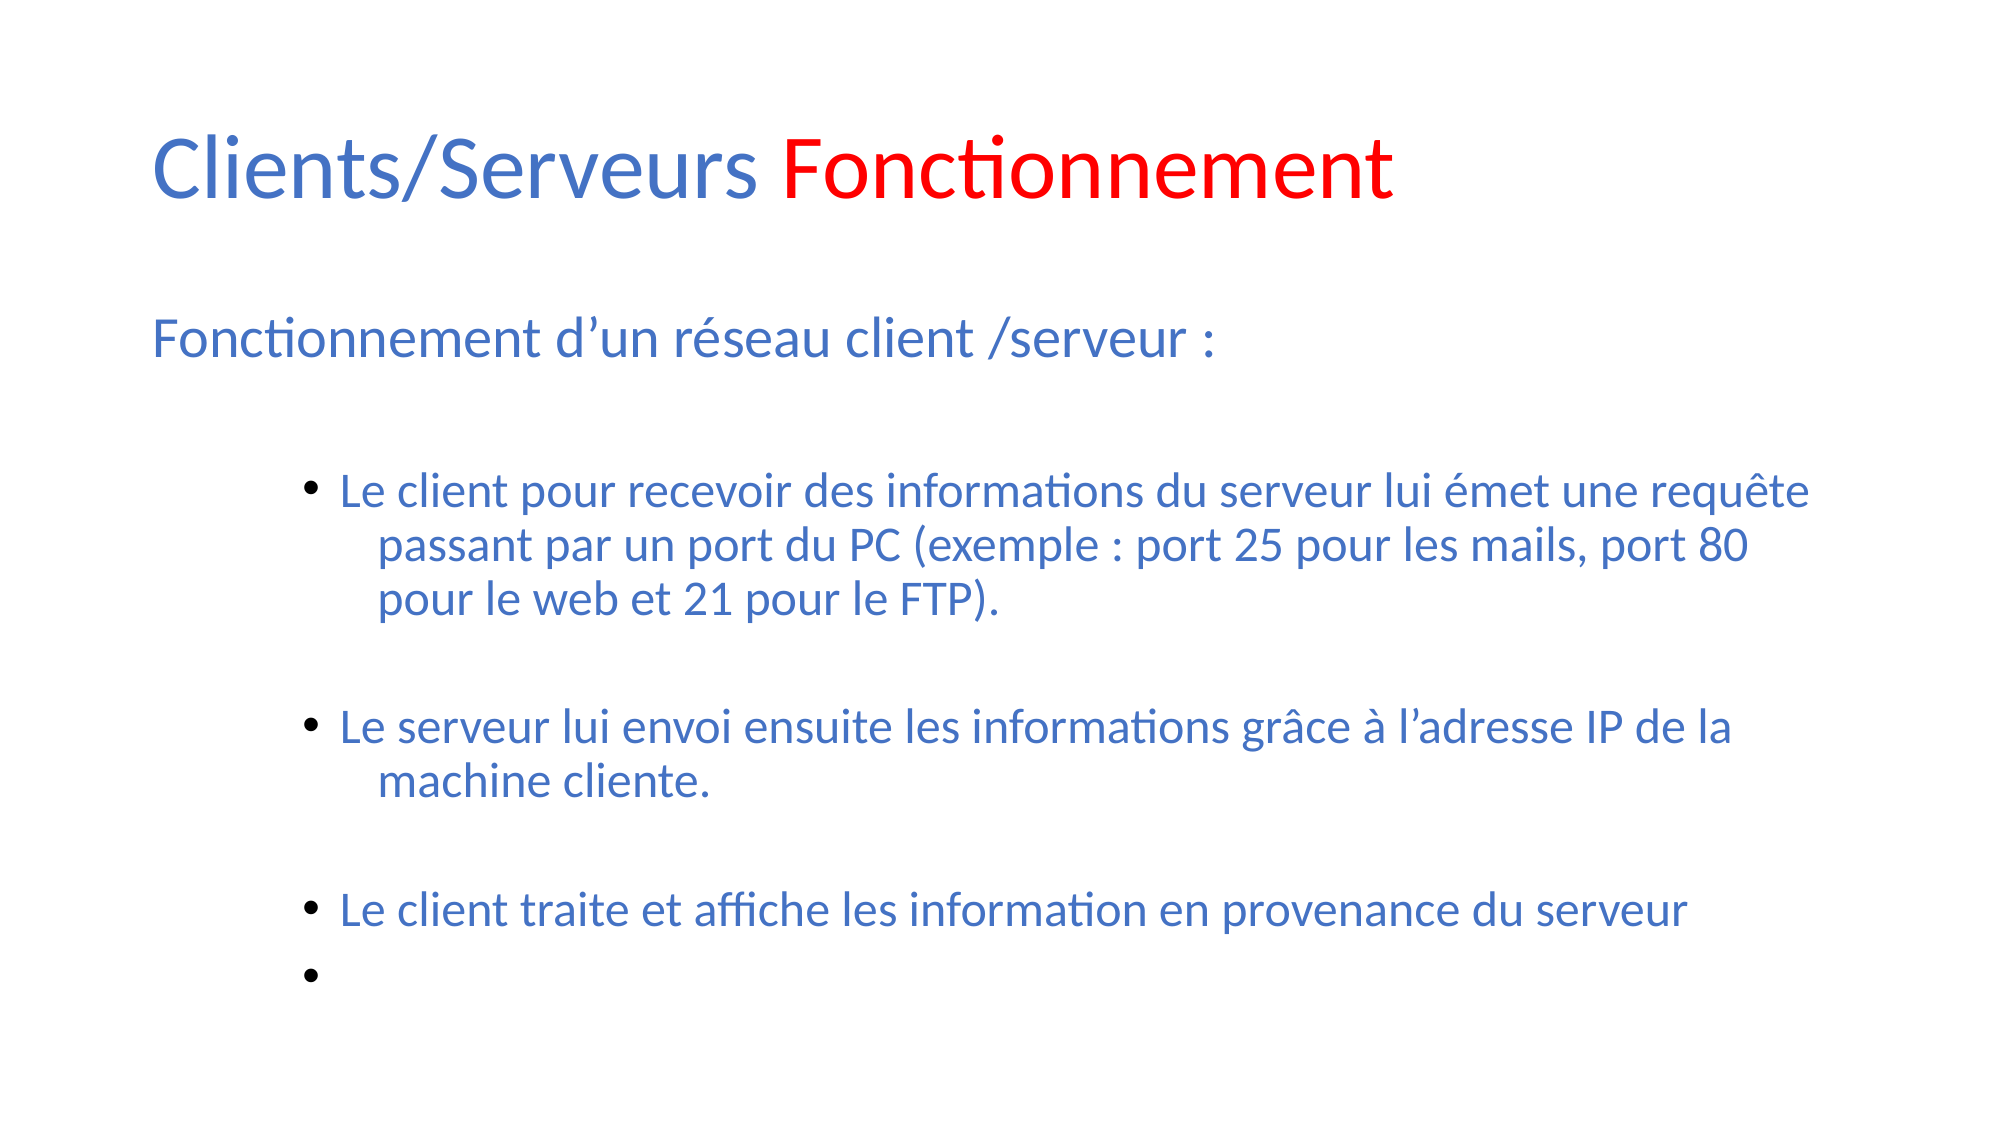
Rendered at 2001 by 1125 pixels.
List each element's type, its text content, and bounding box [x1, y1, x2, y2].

list Fonctionnement d’un réseau client /serveur : Le client pour recevoir des informations du serveur lui émet une requête passant par un port du PC (exemple : port 25 pour les mails, port 80 pour le web et 21 pour le FTP). Le serveur lui envoi ensuite les informations grâce à l’adresse IP de la machine cliente. Le client traite et affiche les information en provenance du serveur [137, 299, 1863, 1014]
title Clients/Serveurs Fonctionnement [137, 59, 1863, 278]
